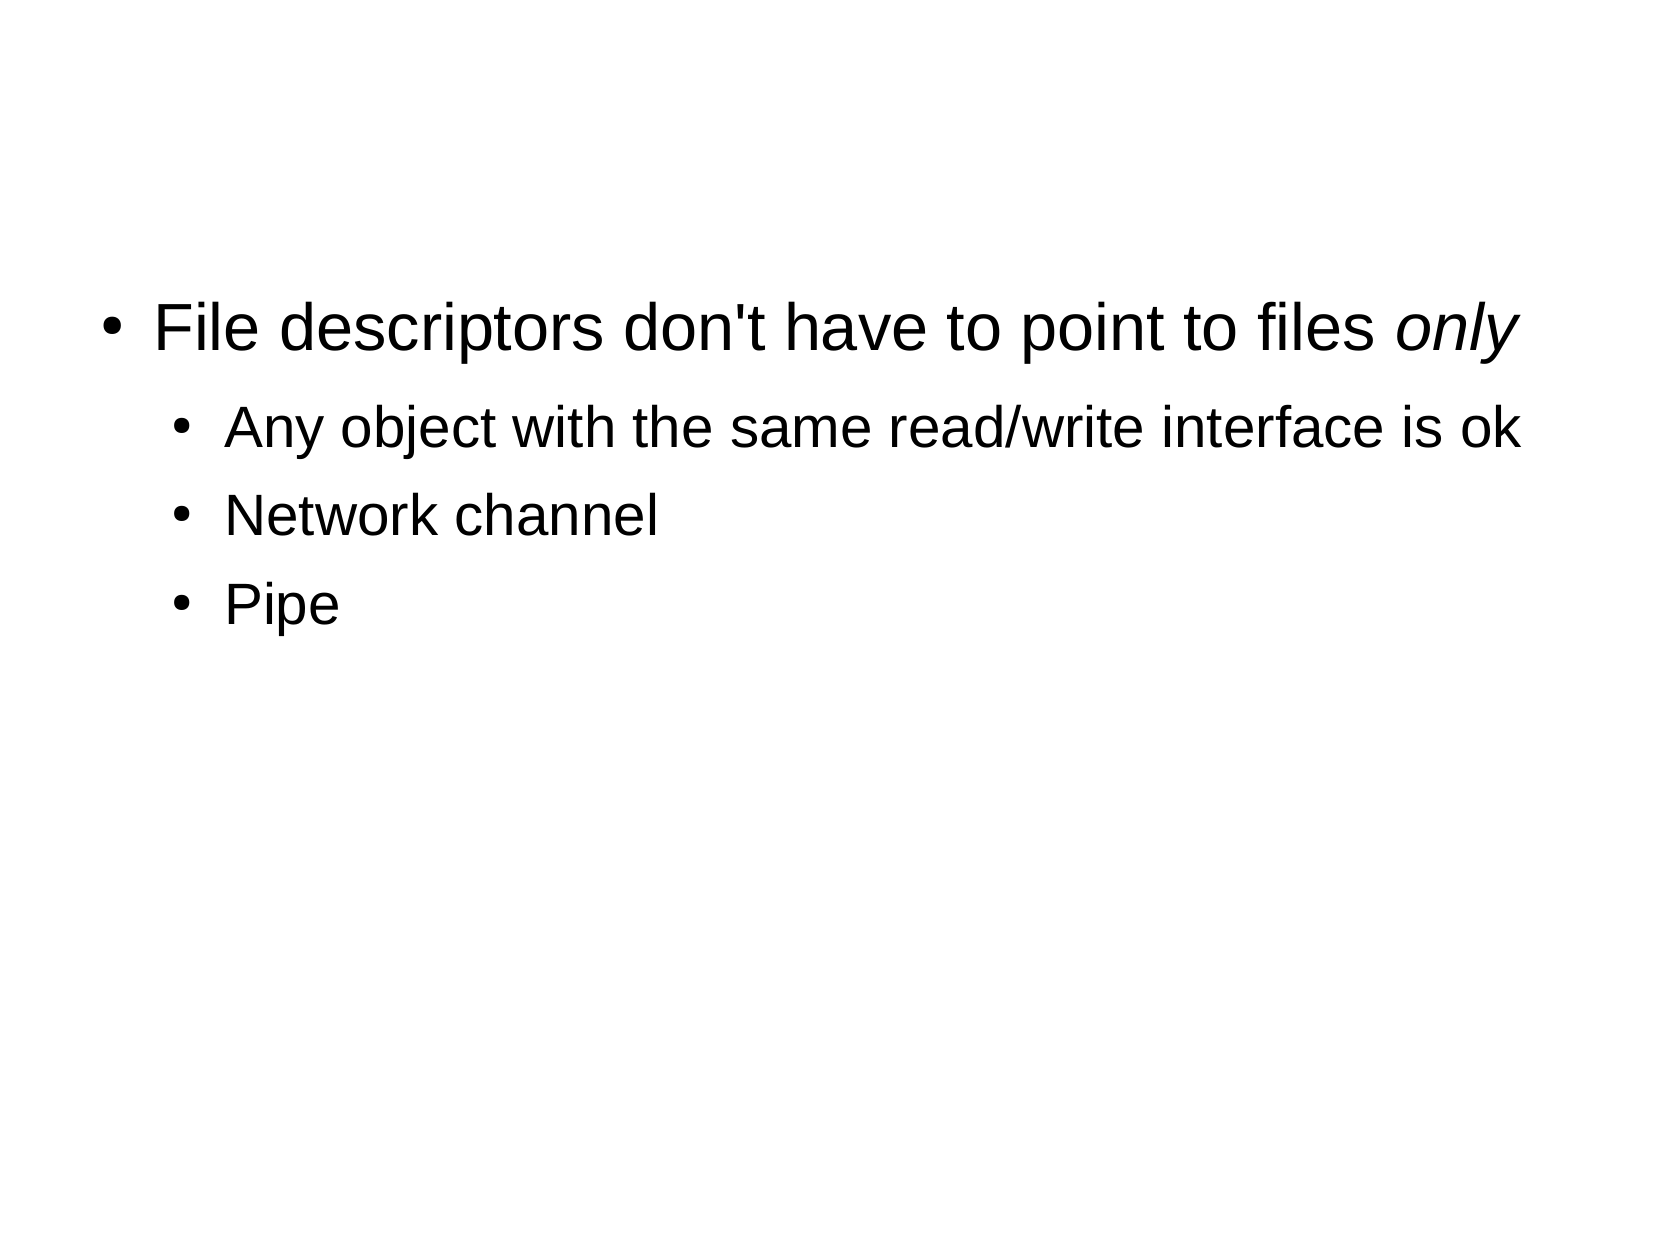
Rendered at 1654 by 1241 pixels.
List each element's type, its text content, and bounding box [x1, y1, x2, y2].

list File descriptors don't have to point to files only Any object with the same read/write interface is ok Network channel Pipe [82, 290, 1571, 1010]
